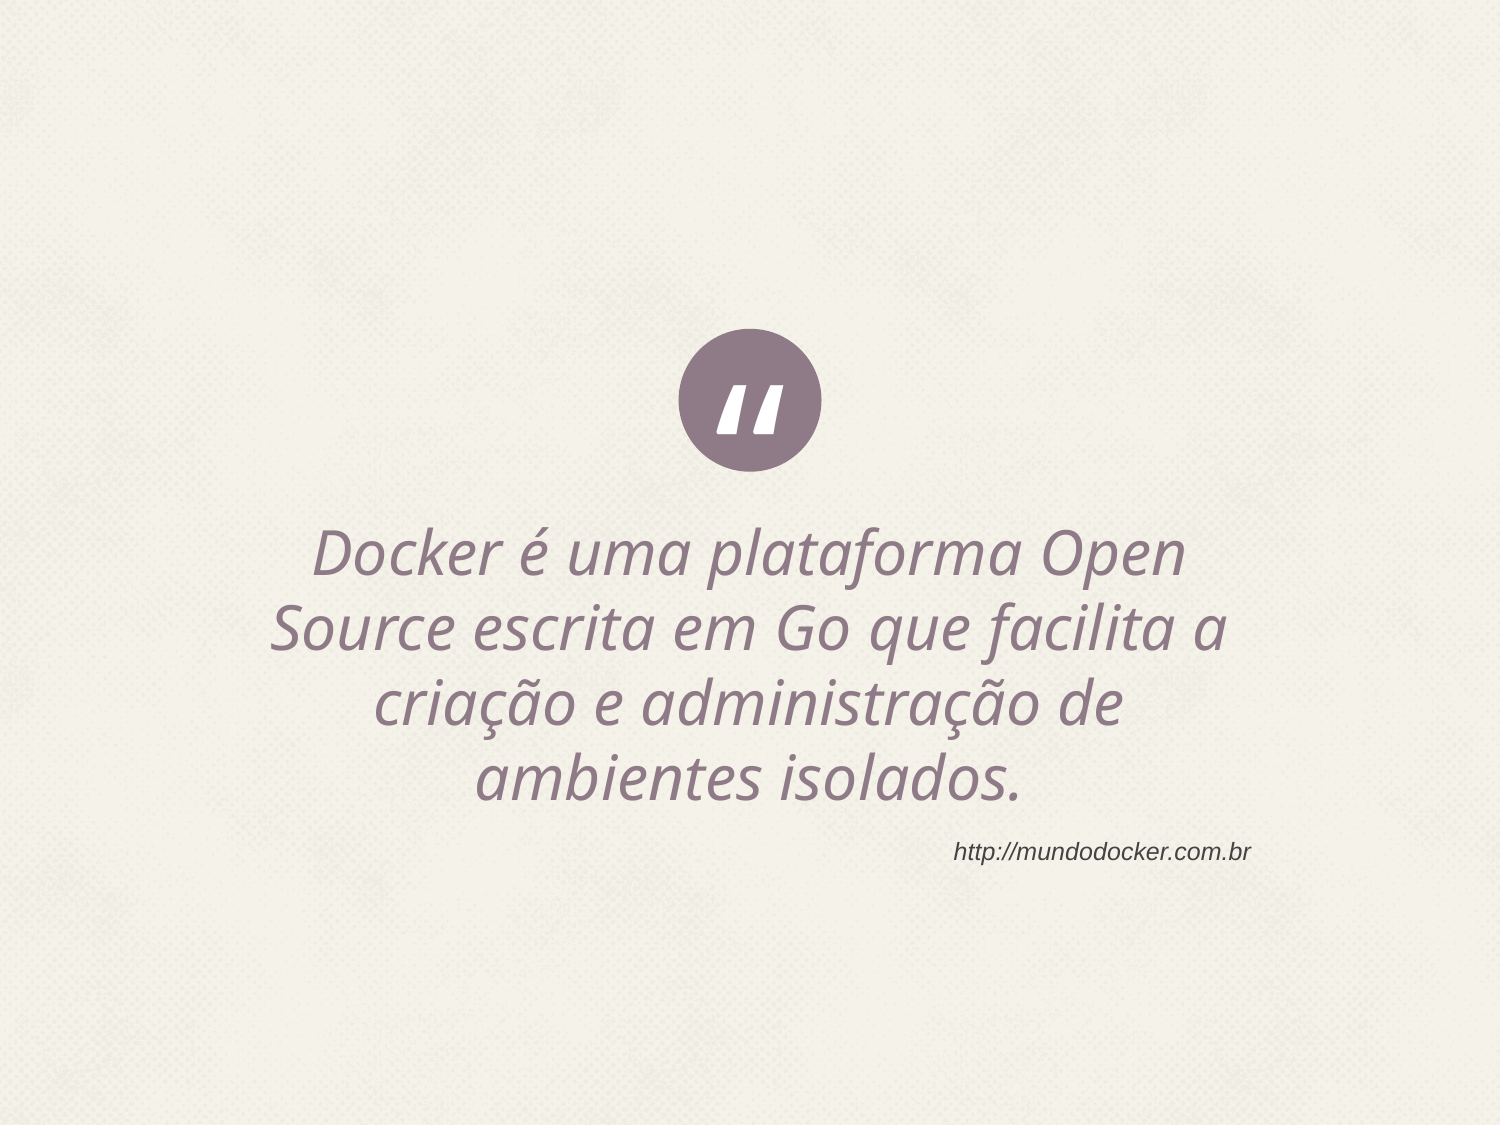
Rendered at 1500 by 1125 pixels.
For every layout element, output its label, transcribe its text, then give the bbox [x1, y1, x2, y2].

picture [0, 0, 1500, 1125]
text_box http://mundodocker.com.br [938, 820, 1401, 931]
list Docker é uma plataforma Open Source escrita em Go que facilita a criação e administração de ambientes isolados. [255, 497, 1245, 821]
